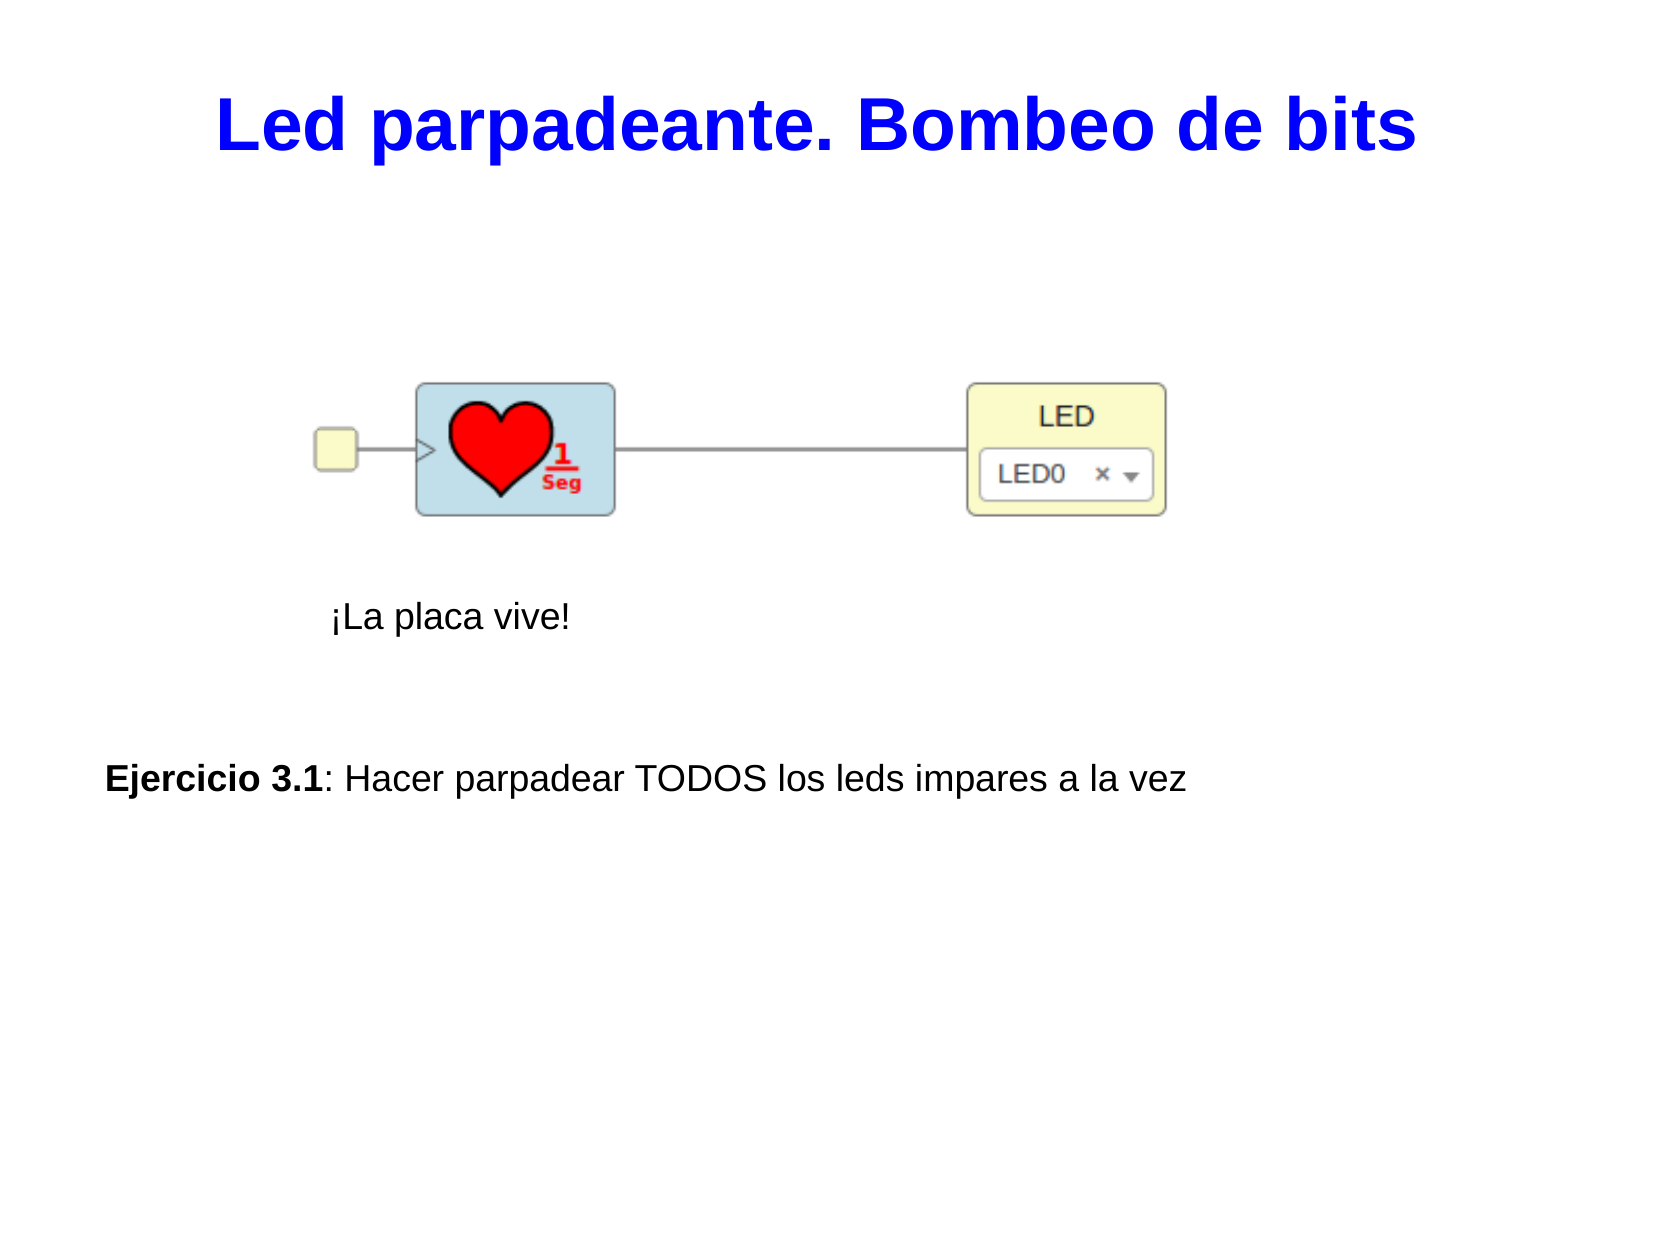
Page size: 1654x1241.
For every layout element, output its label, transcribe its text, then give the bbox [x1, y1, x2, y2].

picture [299, 362, 1186, 541]
text_box Led parpadeante. Bombeo de bits [90, 75, 1546, 174]
text_box ¡La placa vive! [315, 588, 601, 646]
text_box Ejercicio 3.1: Hacer parpadear TODOS los leds impares a la vez [90, 750, 1351, 807]
